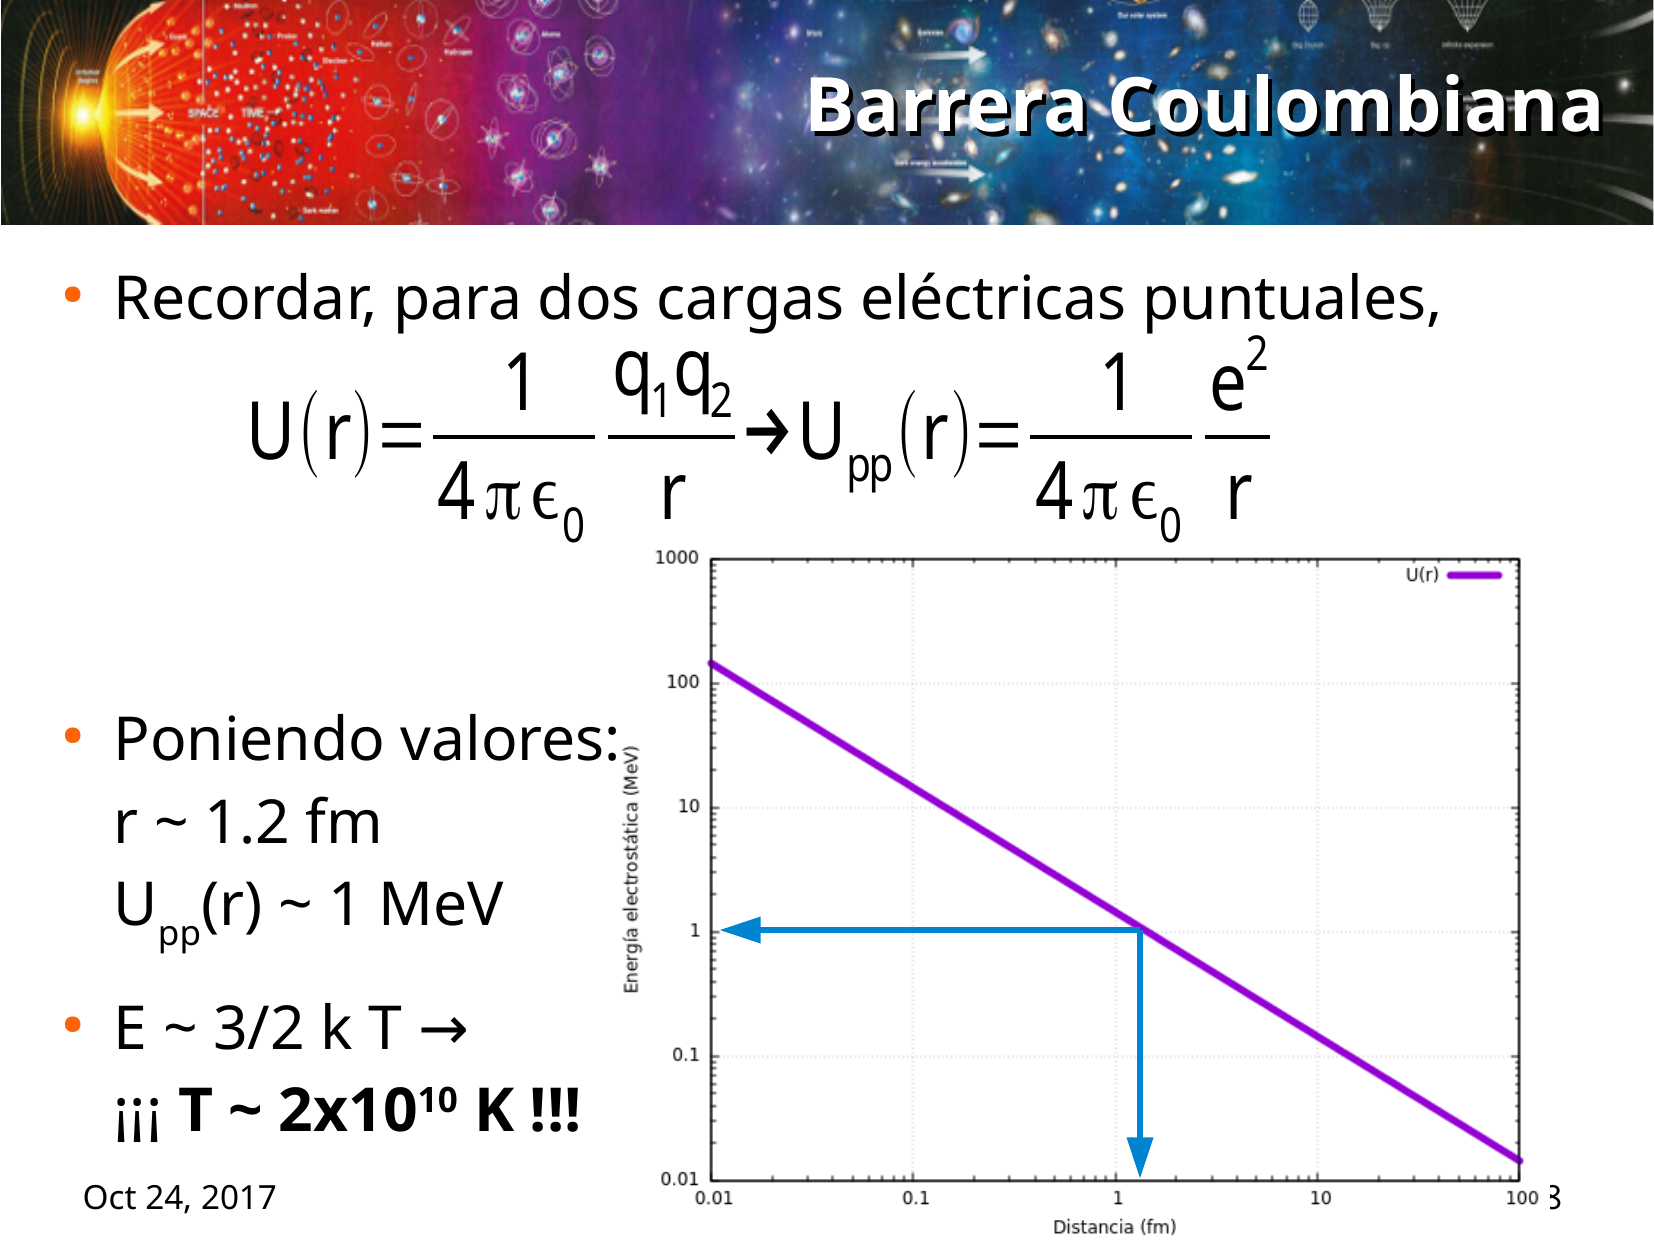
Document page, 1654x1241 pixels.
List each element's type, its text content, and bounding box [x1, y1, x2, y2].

list Recordar, para dos cargas eléctricas puntuales, Poniendo valores: r ~ 1.2 fm Upp(r) ~ 1 MeV E ~ 3/2 k T → ¡¡¡ T ~ 2x1010 K !!! [45, 255, 1606, 1156]
chart [240, 318, 1280, 556]
picture [1, 0, 1654, 225]
title Barrera Coulombiana [45, 15, 1606, 191]
picture [615, 1156, 1550, 1241]
